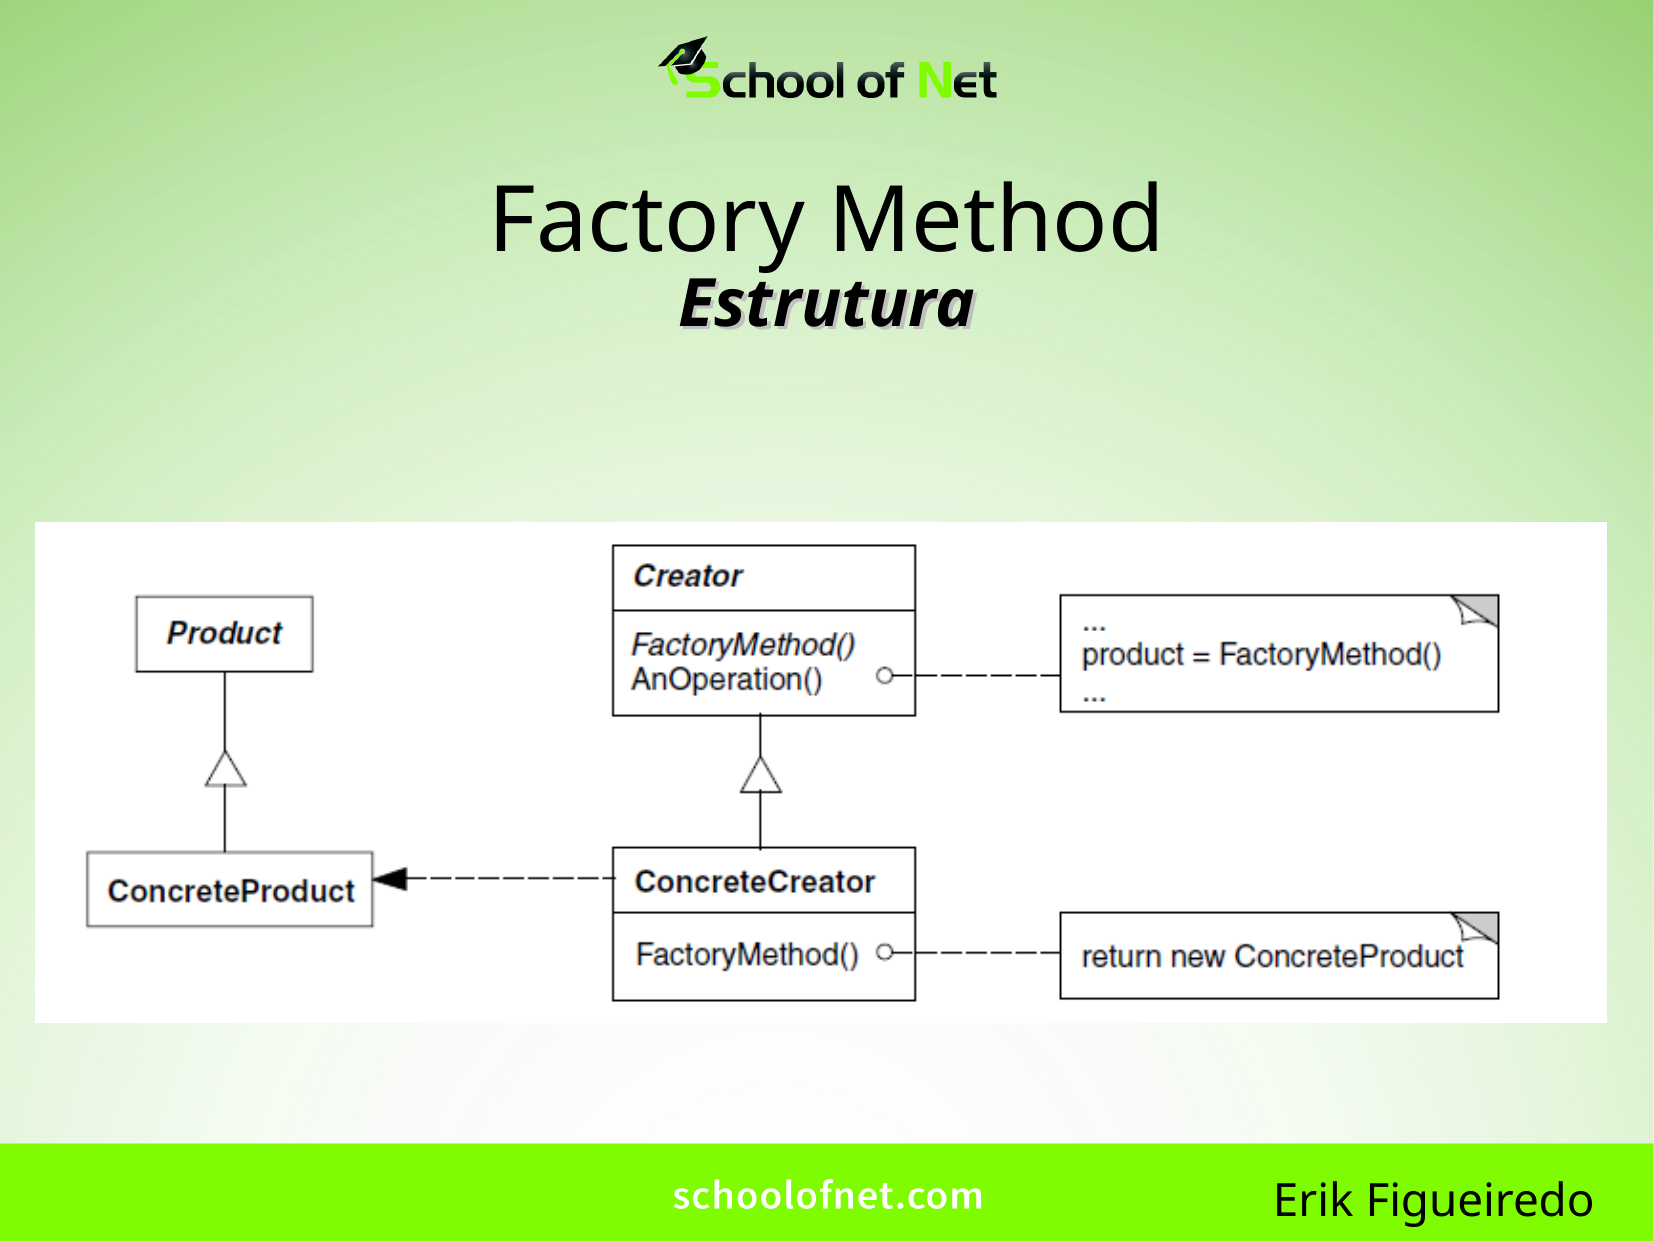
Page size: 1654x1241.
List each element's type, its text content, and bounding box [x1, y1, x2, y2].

picture [0, 0, 1654, 1241]
title Factory Method [82, 141, 1571, 290]
list Estrutura [82, 1024, 1571, 1151]
list Estrutura [82, 291, 1571, 522]
text_box Erik Figueiredo [768, 1157, 1595, 1241]
